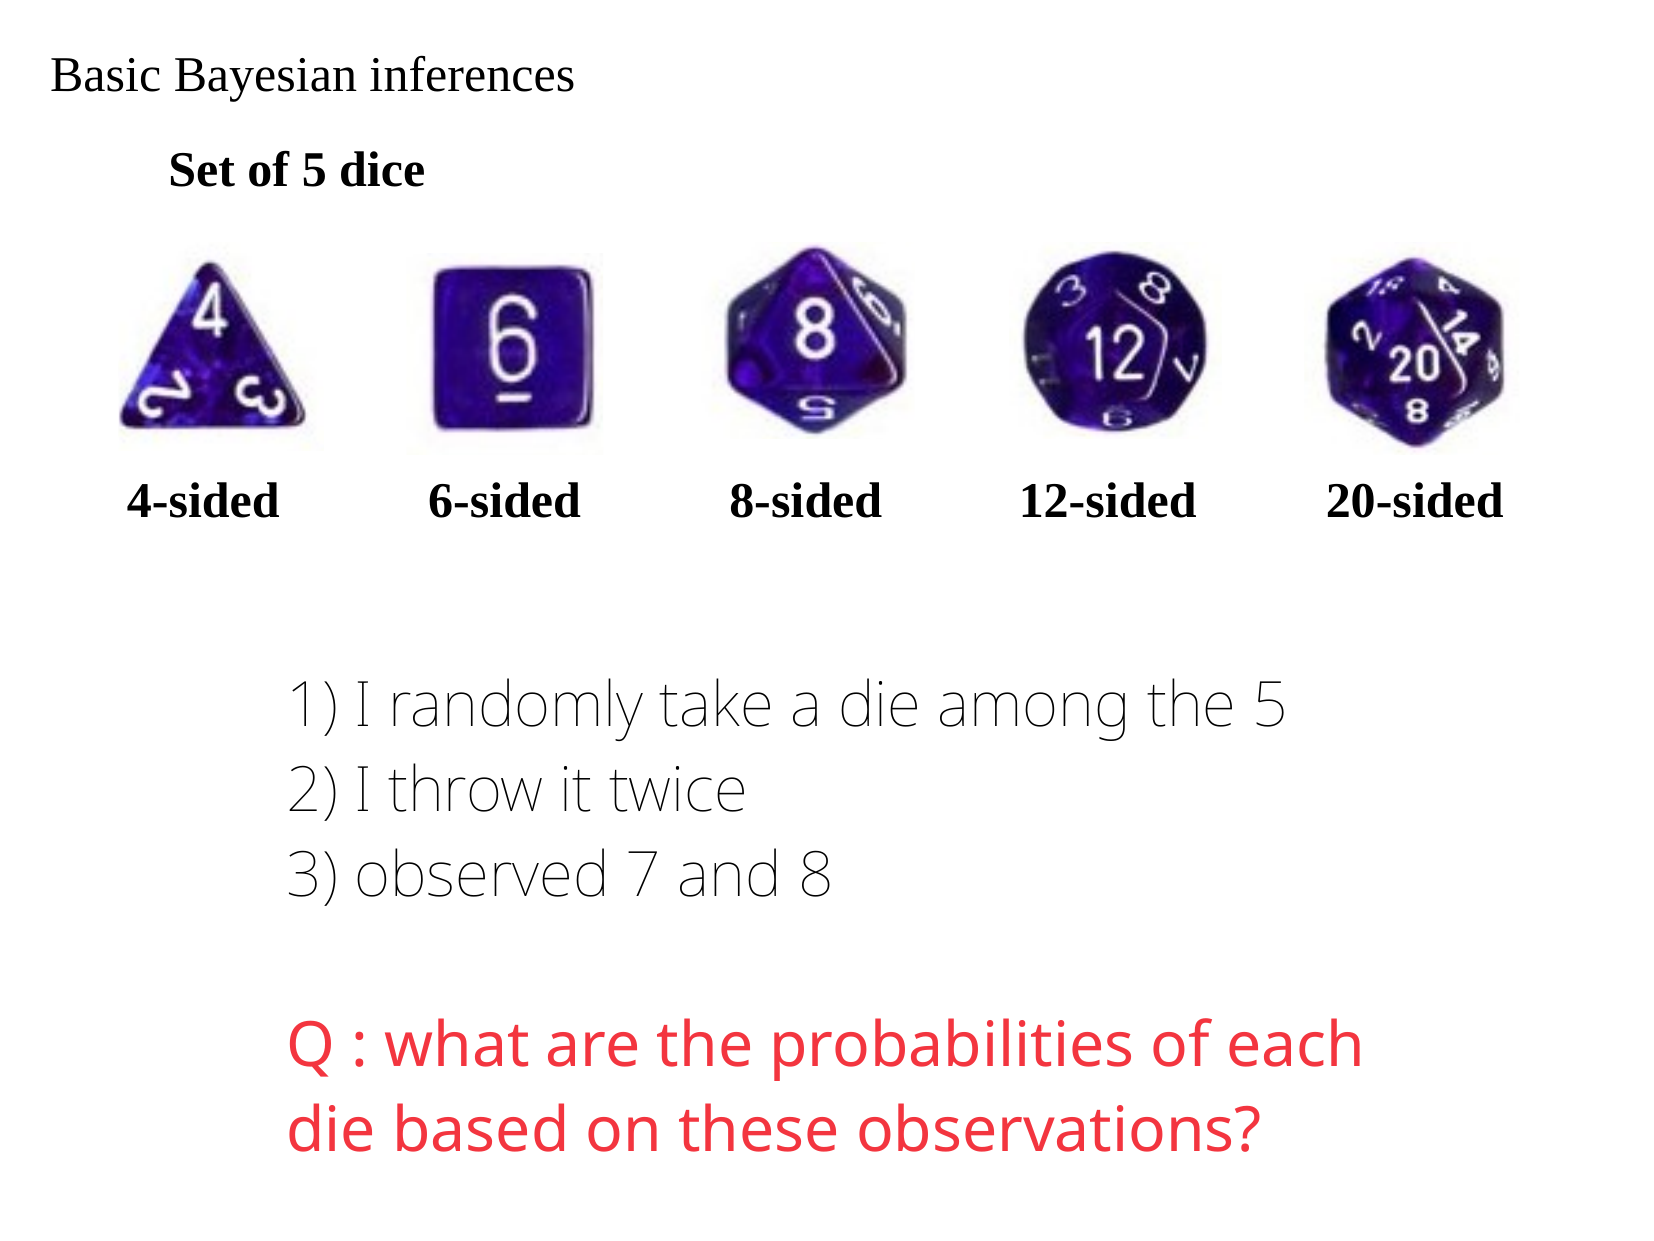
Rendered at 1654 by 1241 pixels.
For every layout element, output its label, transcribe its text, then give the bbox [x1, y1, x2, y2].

text_box 8-sided [714, 465, 904, 550]
text_box 1) I randomly take a die among the 5 2) I throw it twice 3) observed 7 and 8 Q : what are the probabilities of each die based on these observations? [271, 652, 1421, 1086]
picture [406, 253, 604, 455]
picture [118, 242, 324, 451]
picture [1009, 242, 1222, 439]
text_box 20-sided [1311, 465, 1519, 550]
picture [701, 242, 915, 439]
text_box Set of 5 dice [153, 134, 538, 219]
text_box 4-sided [112, 465, 302, 550]
picture [1304, 242, 1520, 455]
text_box Basic Bayesian inferences [35, 40, 1223, 125]
text_box 6-sided [413, 465, 603, 550]
text_box 12-sided [1003, 465, 1212, 550]
